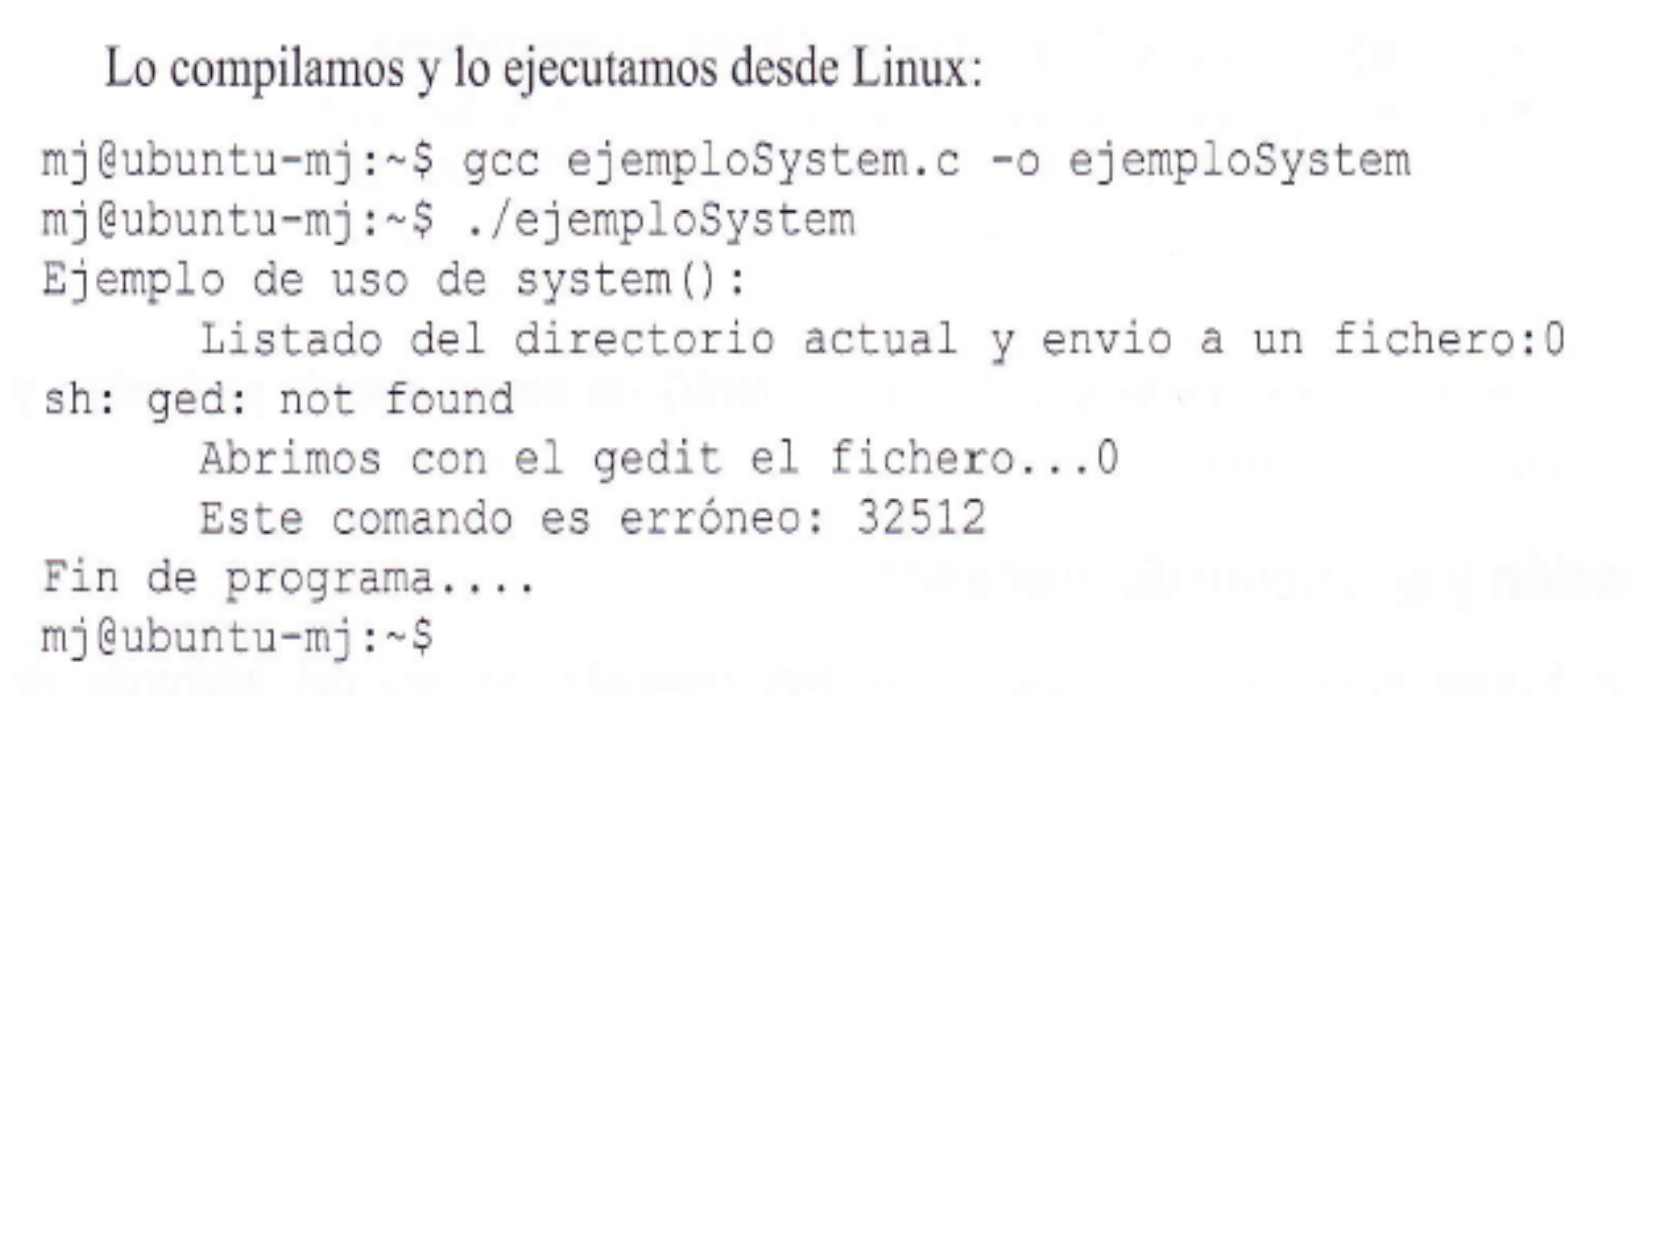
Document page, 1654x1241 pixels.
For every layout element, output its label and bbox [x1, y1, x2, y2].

picture [0, 11, 1630, 697]
